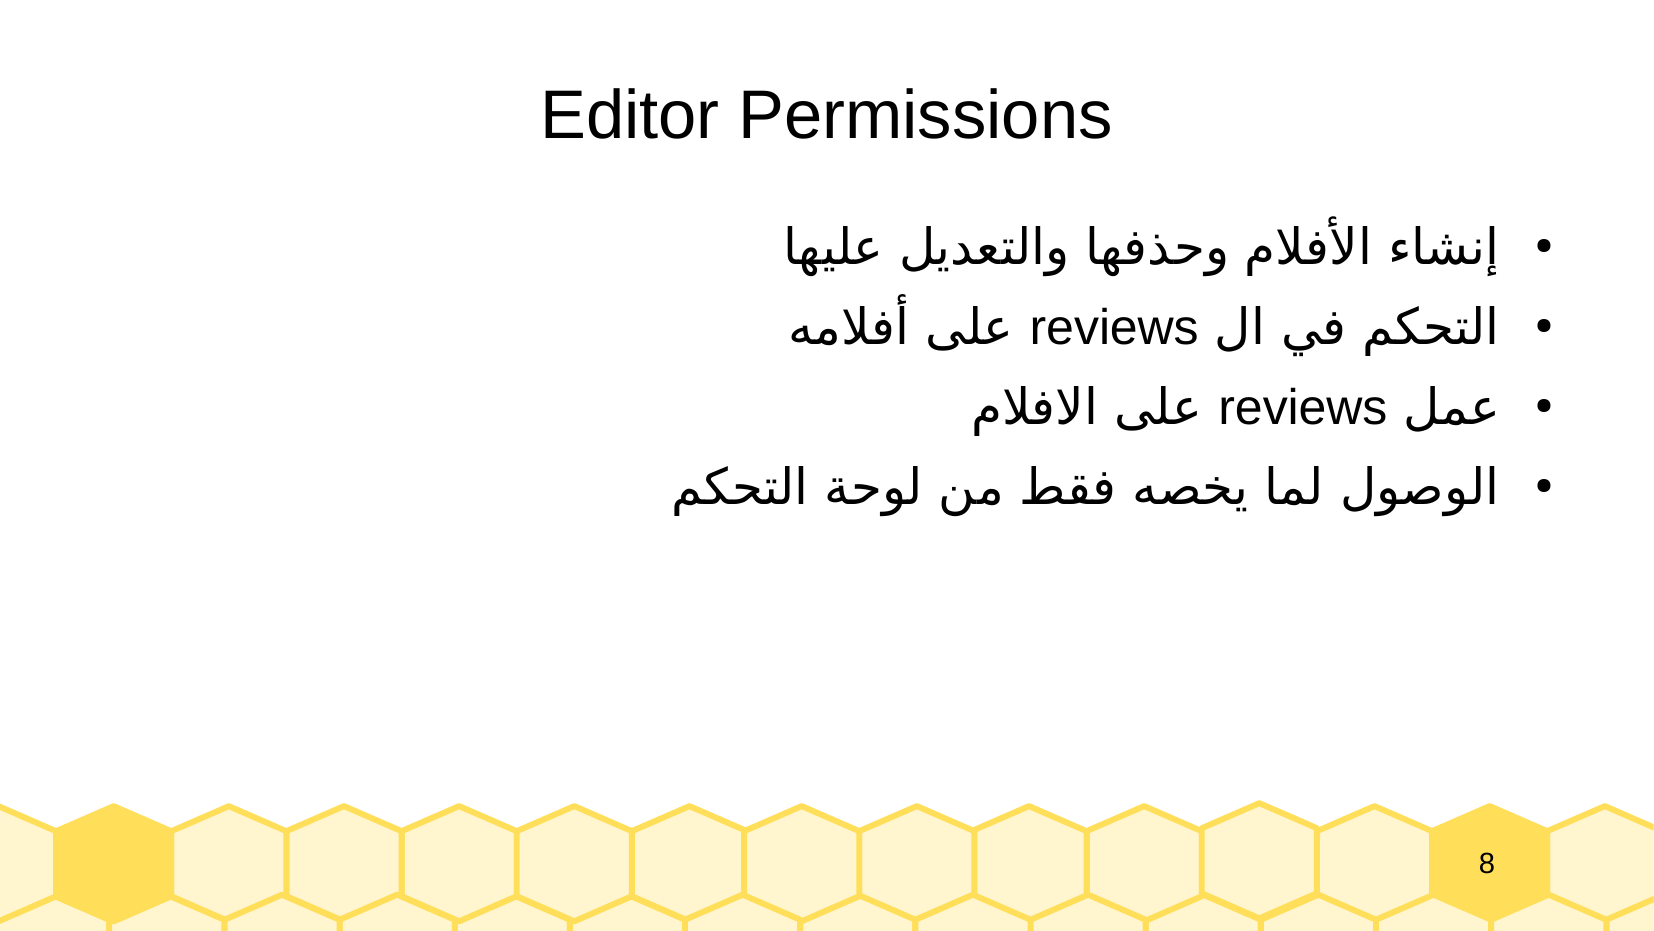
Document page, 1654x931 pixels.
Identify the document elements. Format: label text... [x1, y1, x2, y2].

title Editor Permissions [82, 37, 1571, 193]
list إنشاء الأفلام وحذفها والتعديل عليها التحكم في ال reviews على أفلامه عمل reviews على الافلام الوصول لما يخصه فقط من لوحة التحكم [82, 217, 1571, 758]
